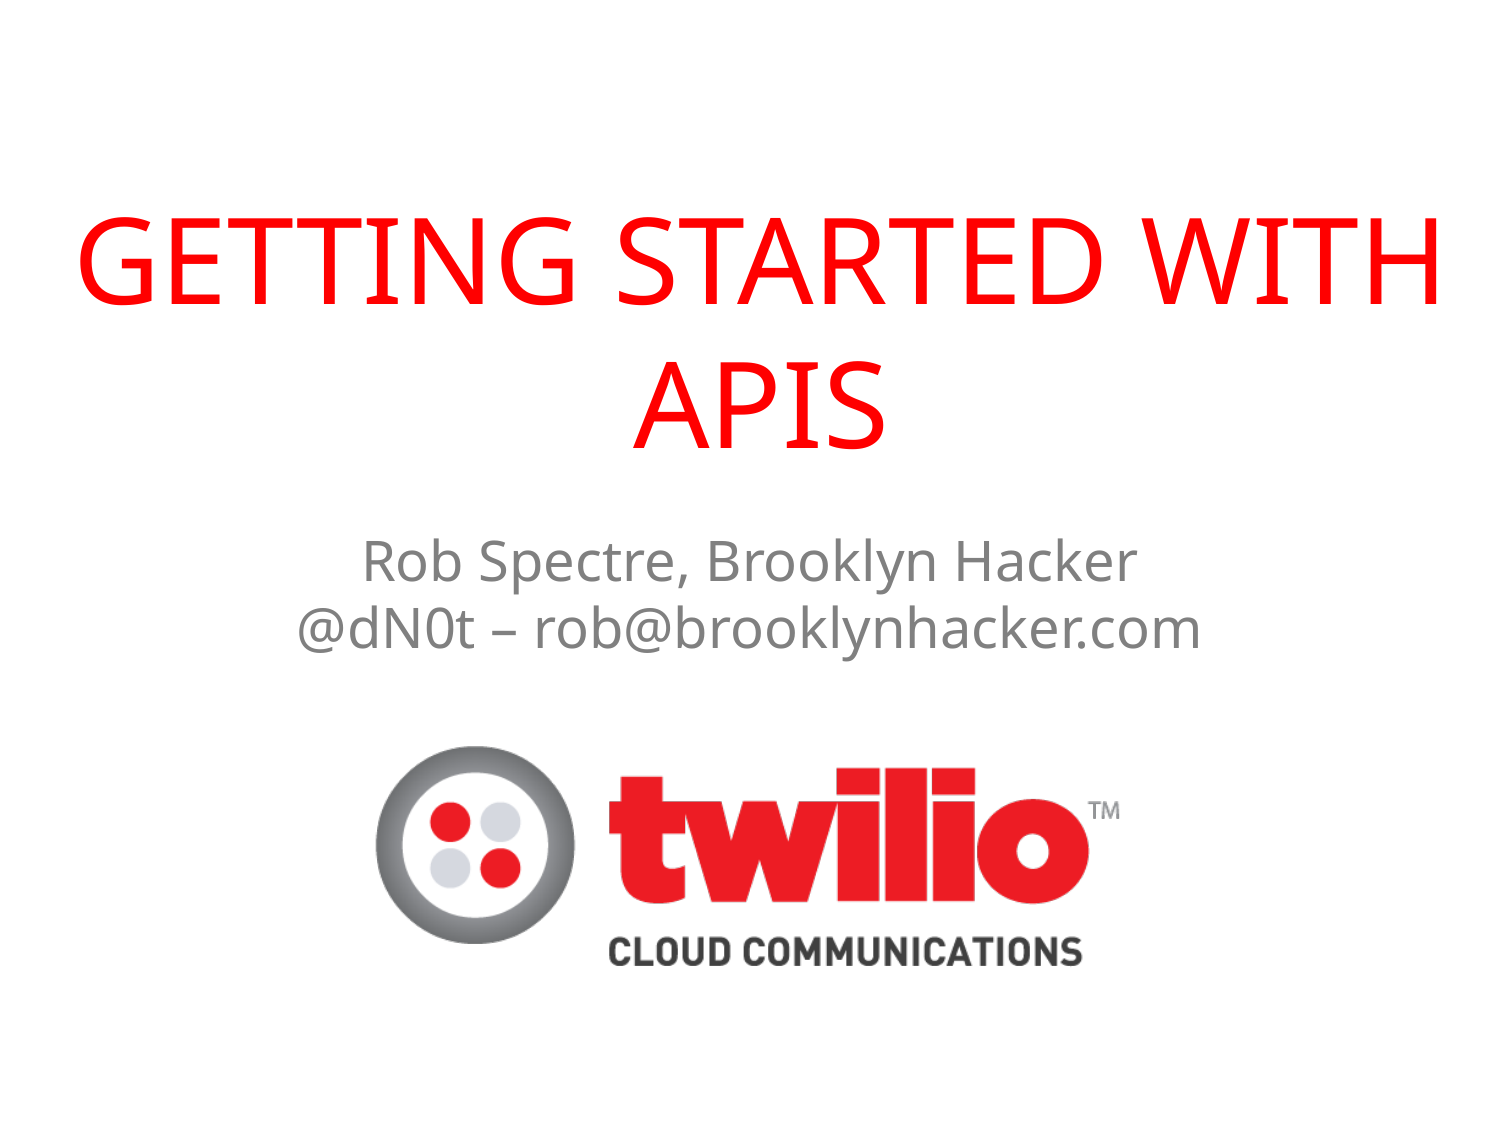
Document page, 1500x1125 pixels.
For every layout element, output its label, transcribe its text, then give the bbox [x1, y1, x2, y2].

title GETTING STARTED WITH APIS [22, 176, 1500, 481]
picture [354, 736, 1146, 993]
list Rob Spectre, Brooklyn Hacker @dN0t – rob@brooklynhacker.com [112, 424, 1388, 736]
